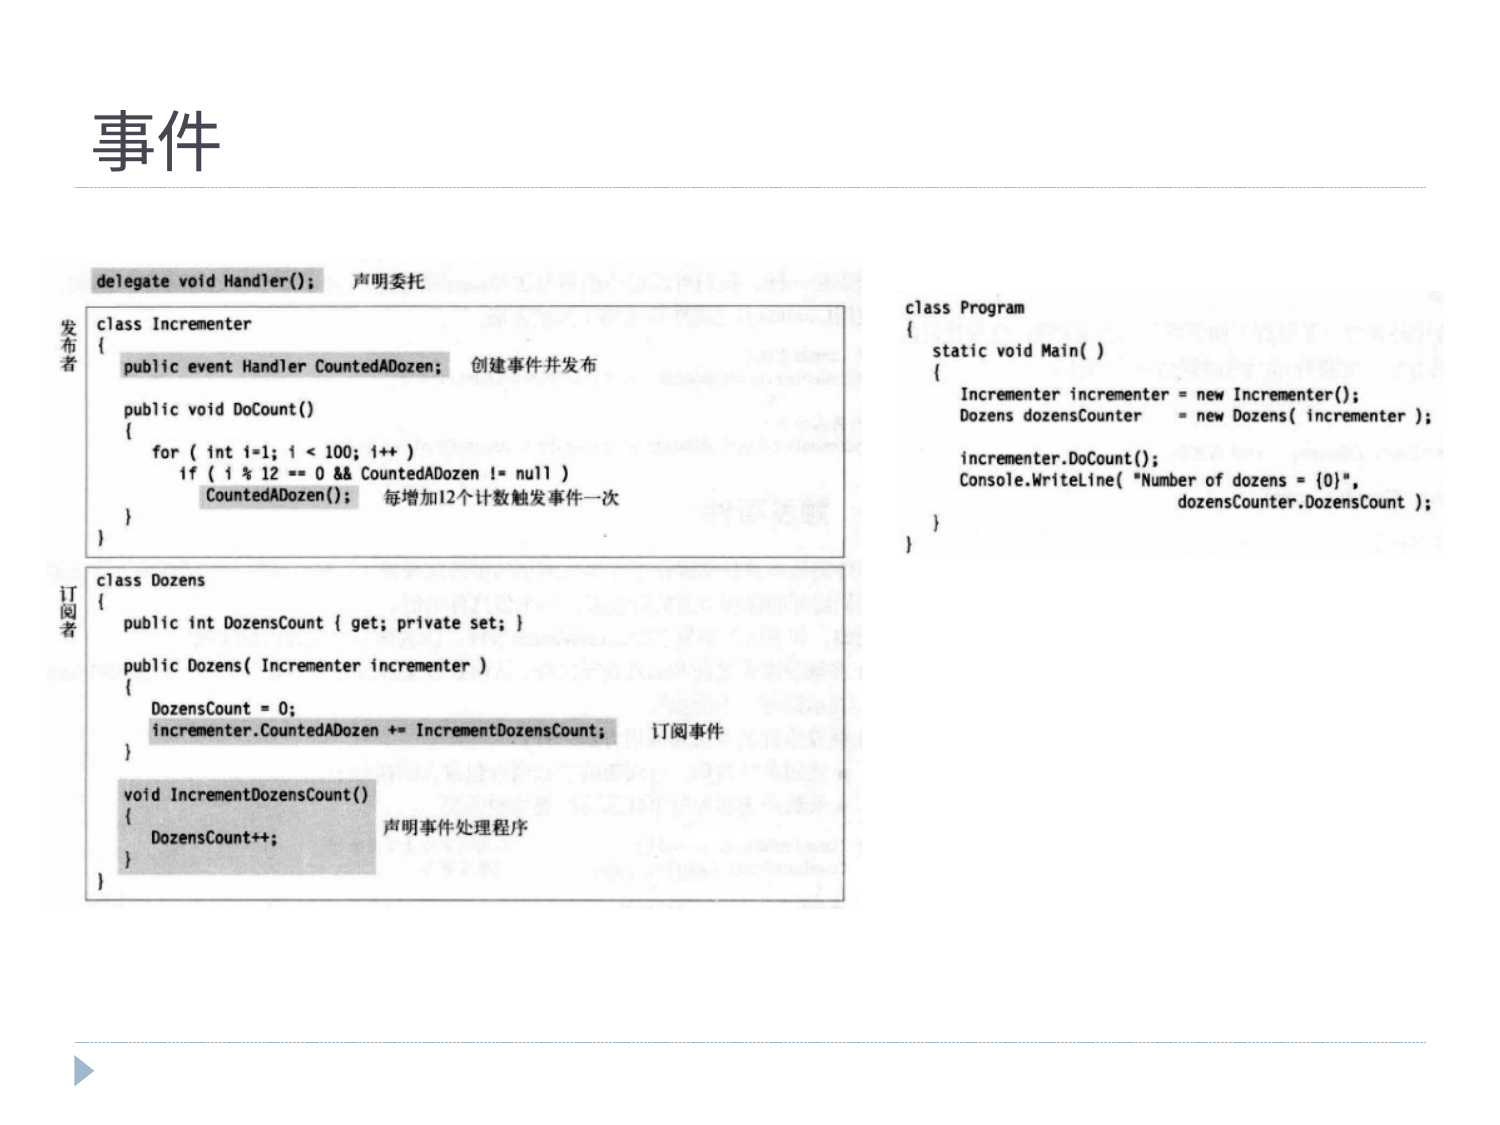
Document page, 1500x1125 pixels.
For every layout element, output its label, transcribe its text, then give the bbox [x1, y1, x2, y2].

picture [47, 259, 862, 909]
title 事件 [75, 25, 1426, 188]
picture [897, 291, 1444, 556]
